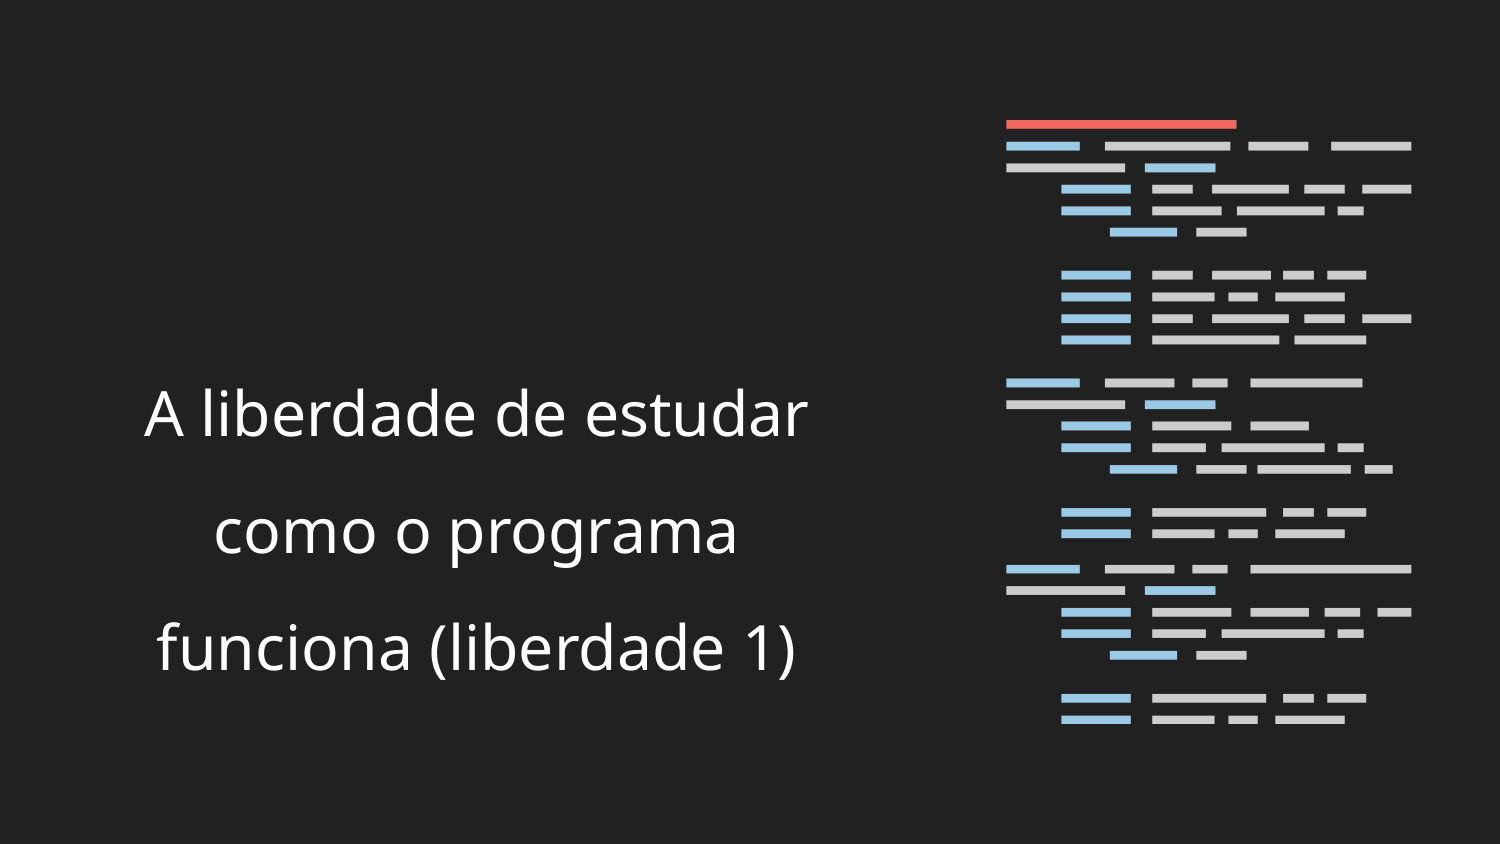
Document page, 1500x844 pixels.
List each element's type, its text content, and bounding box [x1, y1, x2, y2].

text_box [1006, 120, 1412, 724]
text_box A liberdade de estudar como o programa funciona (liberdade 1) [62, 322, 892, 522]
